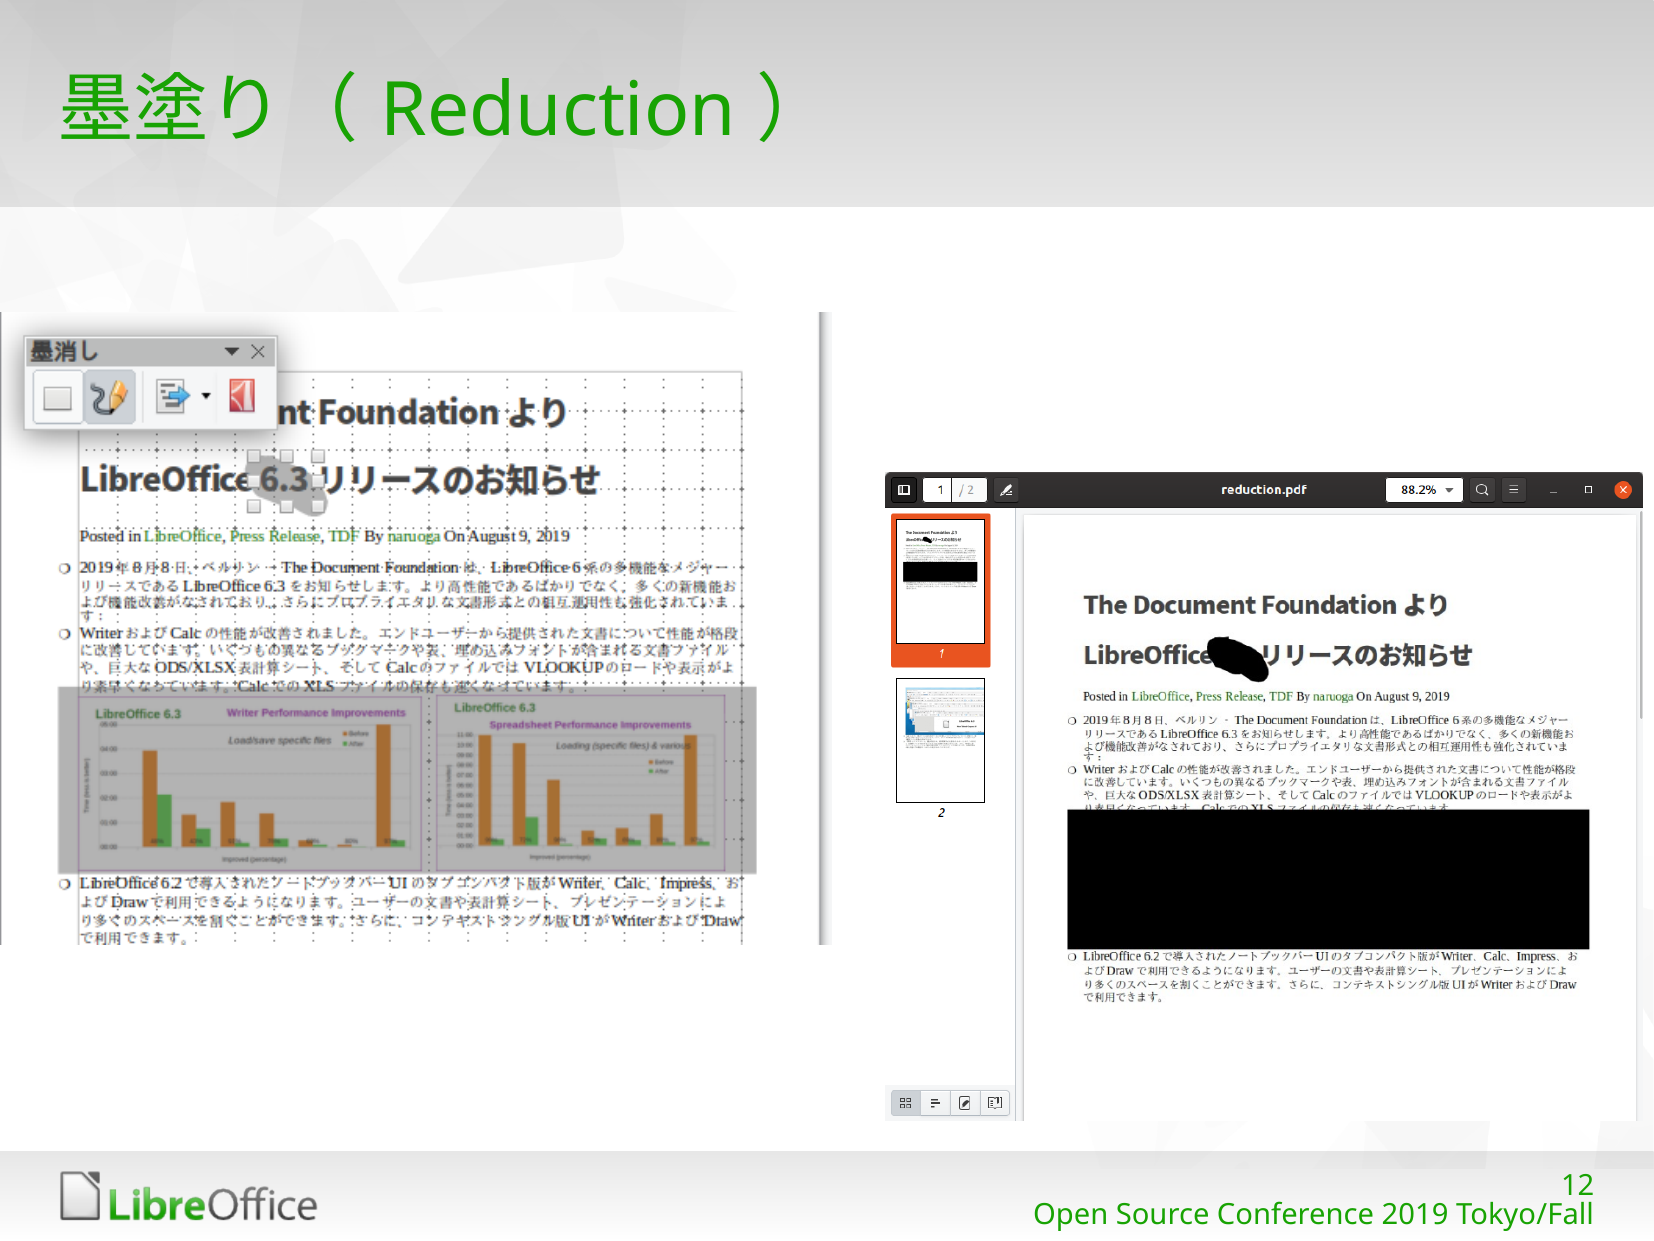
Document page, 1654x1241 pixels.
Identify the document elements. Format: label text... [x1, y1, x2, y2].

picture [0, 0, 832, 945]
picture [885, 472, 1654, 1169]
picture [41, 1152, 337, 1240]
title 墨塗り（Reduction） [59, 29, 1595, 178]
